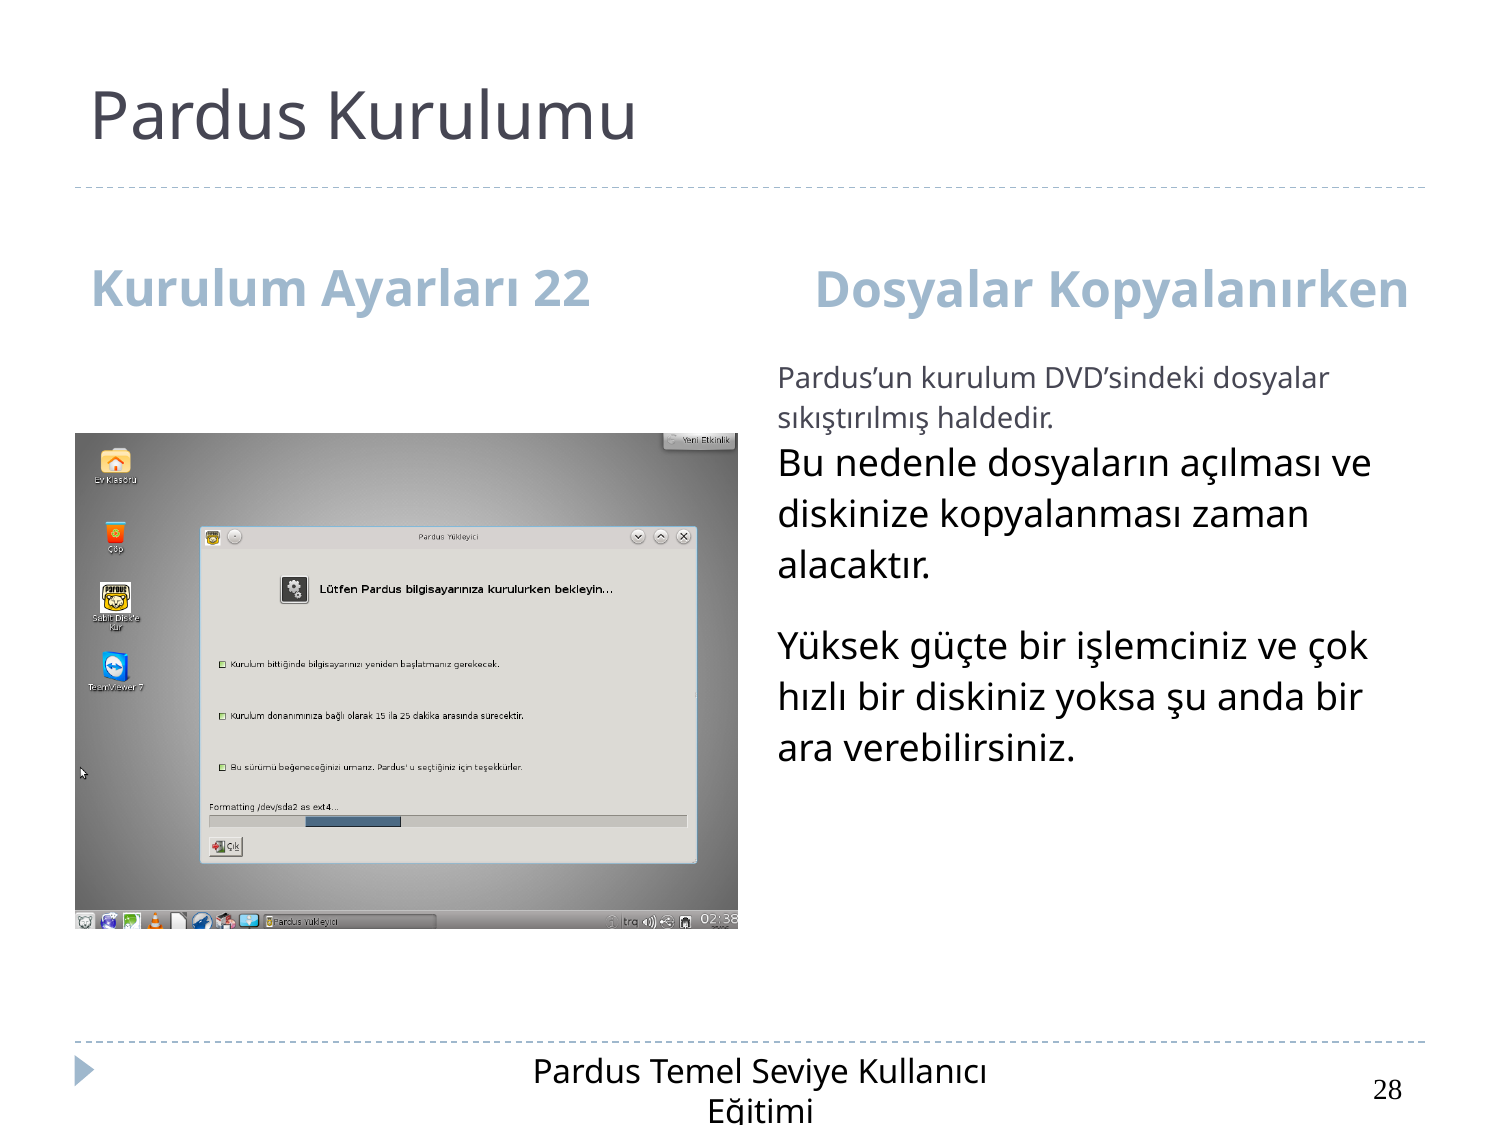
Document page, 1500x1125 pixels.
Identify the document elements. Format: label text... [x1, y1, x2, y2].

list Dosyalar Kopyalanırken [762, 212, 1426, 325]
list Kurulum Ayarları 22 [75, 210, 738, 324]
title Pardus Kurulumu [75, 37, 1425, 188]
list Pardus’un kurulum DVD’sindeki dosyalar sıkıştırılmış haldedir. Bu nedenle dosyaların açılması ve diskinize kopyalanması zaman alacaktır. Yüksek güçte bir işlemciniz ve çok hızlı bir diskiniz yoksa şu anda bir ara verebilirsiniz. [762, 350, 1425, 1013]
picture [75, 433, 738, 929]
